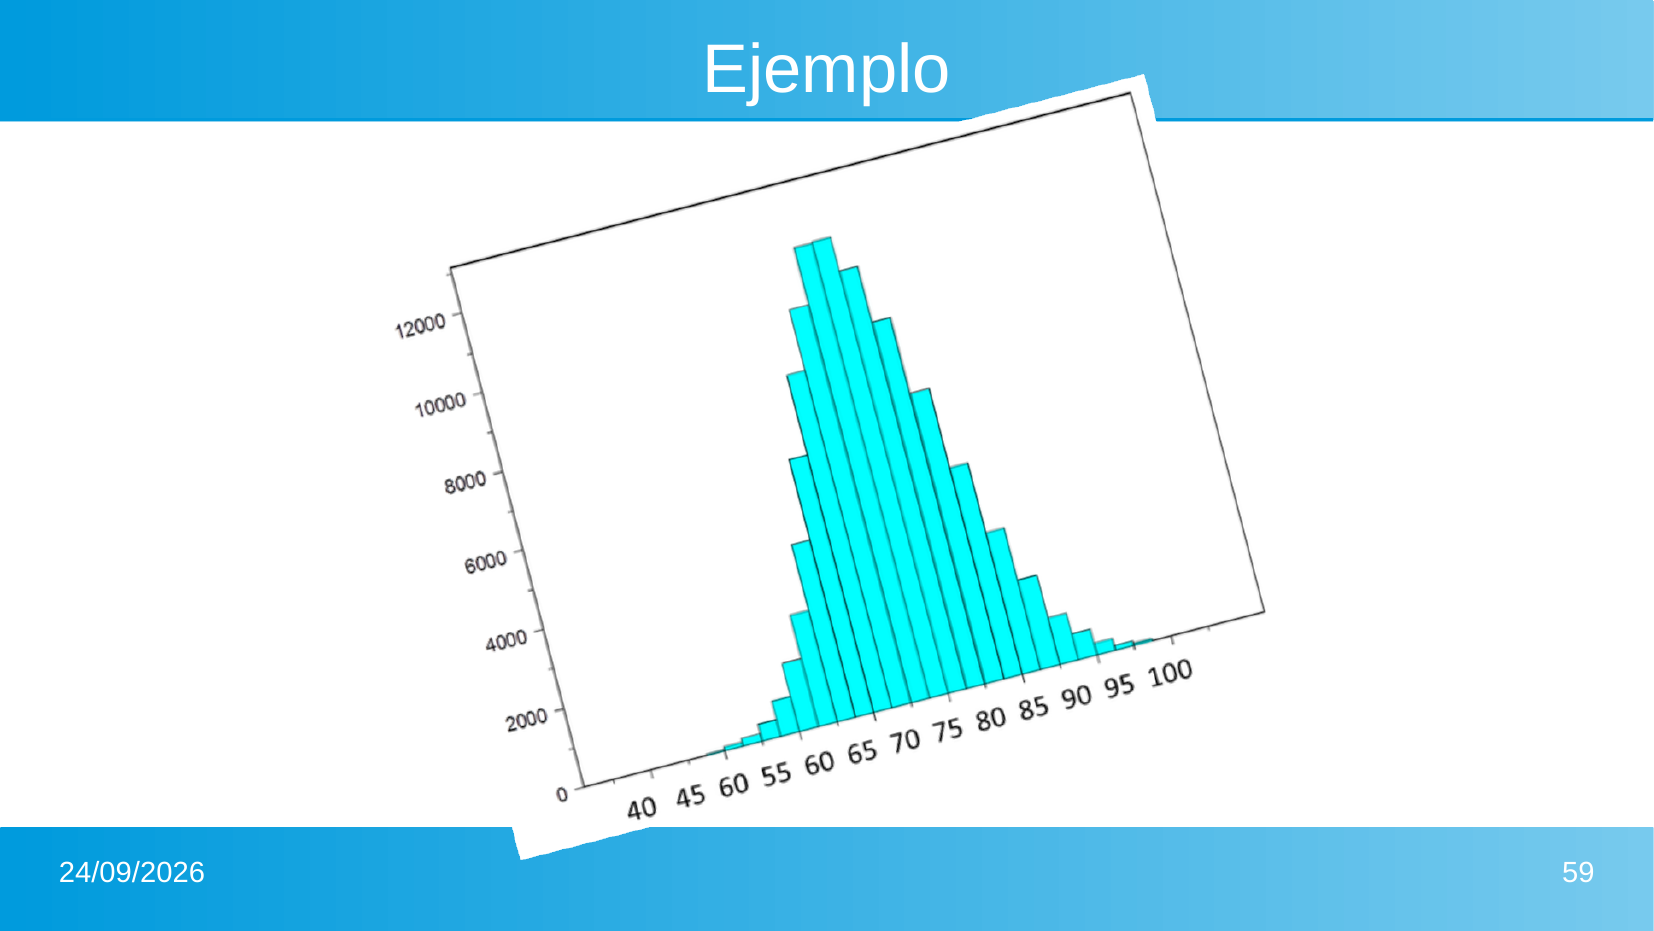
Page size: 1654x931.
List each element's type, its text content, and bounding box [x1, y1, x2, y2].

picture [368, 73, 1295, 860]
title Ejemplo [59, 29, 1595, 108]
